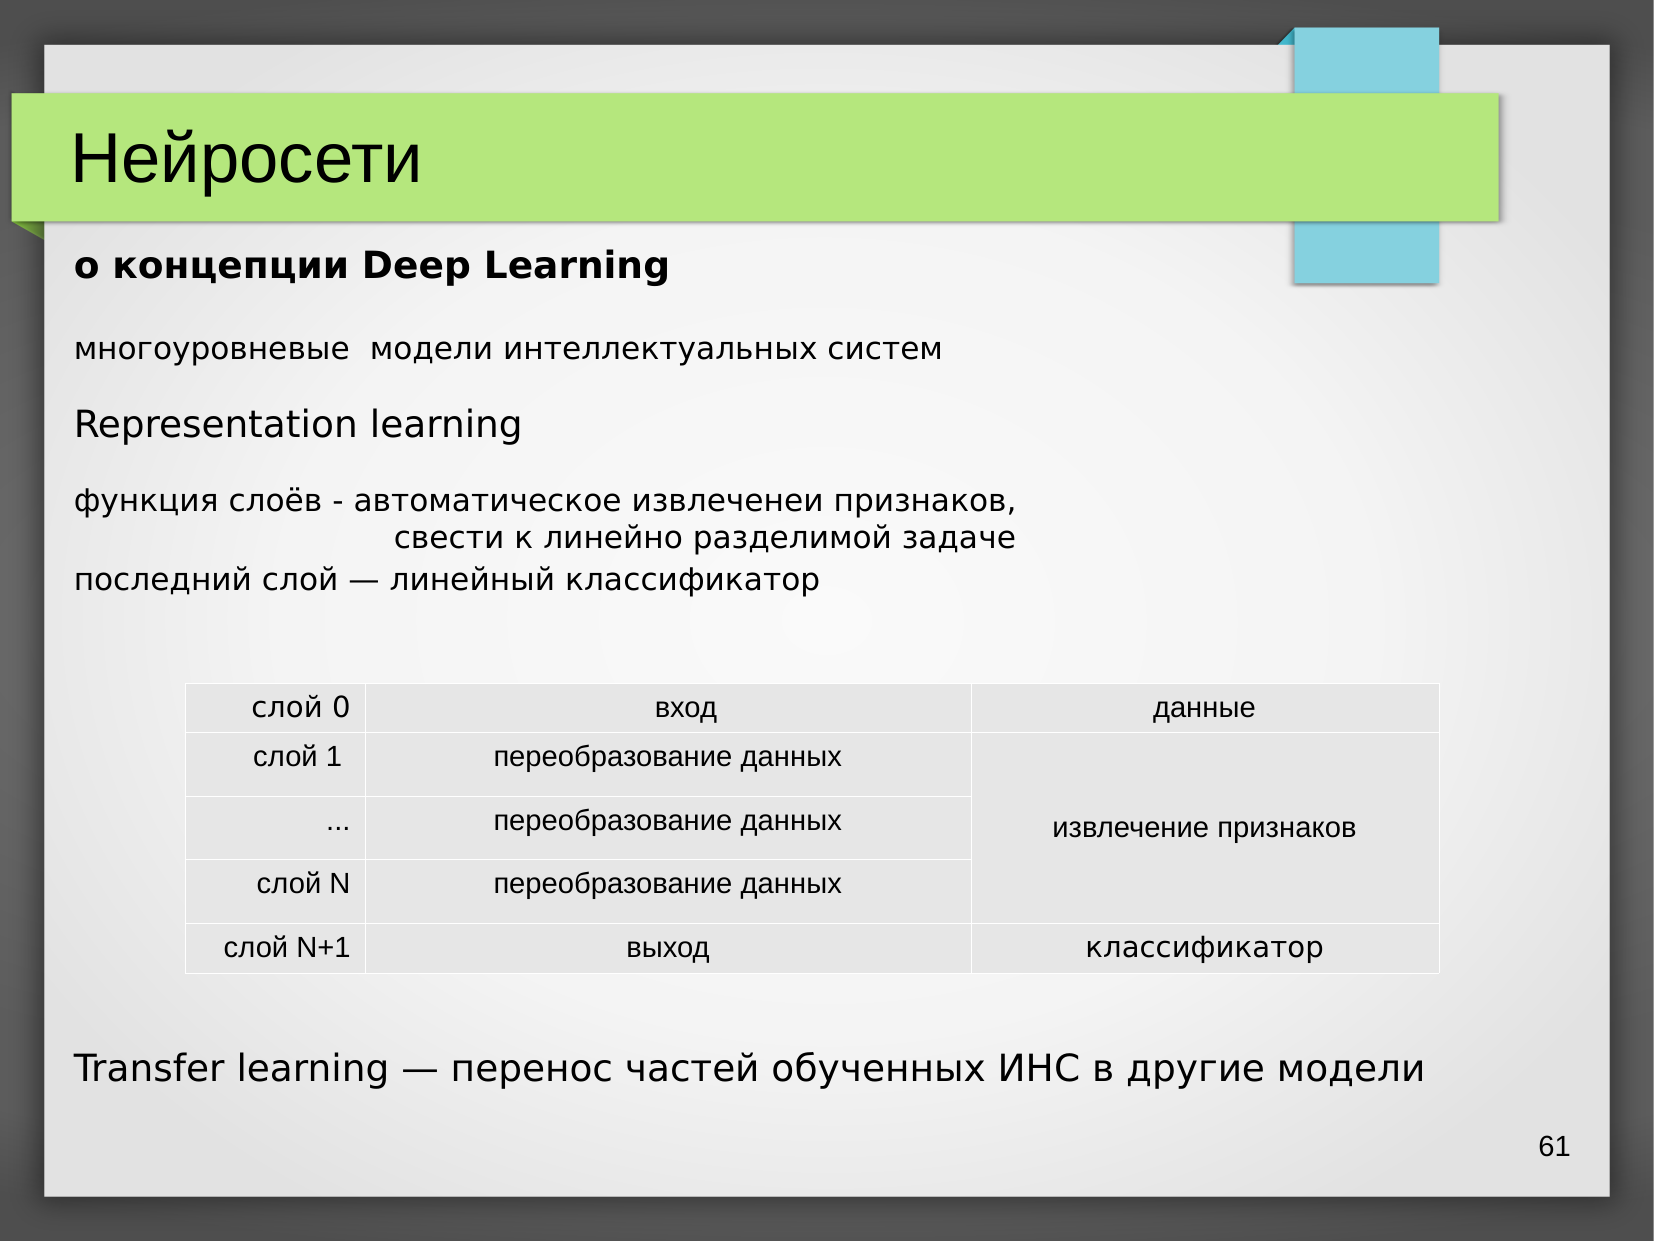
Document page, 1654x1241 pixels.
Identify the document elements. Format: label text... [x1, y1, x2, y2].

table_cell переобразование данных [366, 797, 971, 859]
title Нейросети [70, 118, 1205, 199]
table_cell извлечение признаков [972, 733, 1439, 923]
table_header данные [972, 684, 1439, 732]
table_cell переобразование данных [366, 860, 971, 923]
table_cell выход [366, 924, 971, 973]
table_cell слой 1 [186, 733, 365, 796]
table_header вход [366, 684, 971, 732]
table_cell слой N [186, 860, 365, 923]
table_cell слой N+1 [186, 924, 365, 973]
picture [0, 0, 1654, 1241]
table_header слой 0 [186, 684, 365, 732]
text_box о концепции Deep Learning многоуровневые модели интеллектуальных систем Representation learning функция слоёв - автоматическое извлеченеи признаков, свести к линейно разделимой задаче последний слой — линейный классификатор [59, 236, 1288, 615]
text_box Transfer learning — перенос частей обученных ИНС в другие модели [59, 1039, 1571, 1158]
table_cell переобразование данных [366, 733, 971, 796]
table_cell классификатор [972, 924, 1439, 973]
table_cell ... [186, 797, 365, 859]
